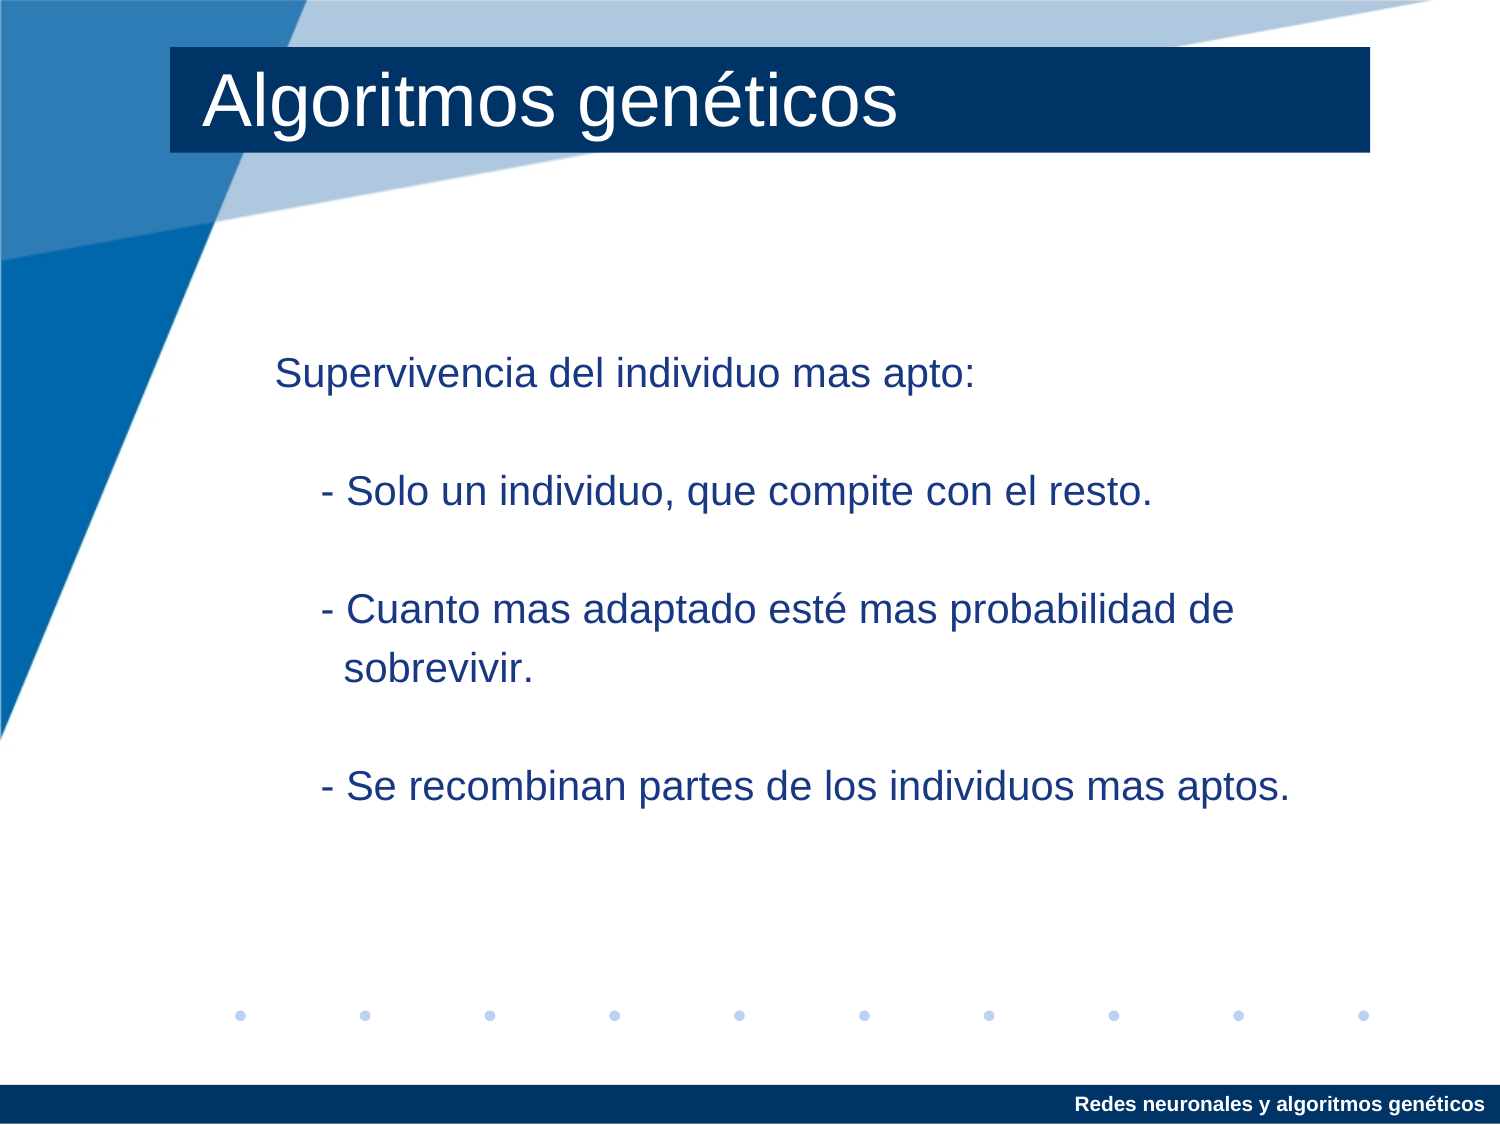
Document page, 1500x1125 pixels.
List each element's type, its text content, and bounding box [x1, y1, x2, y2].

list Supervivencia del individuo mas apto: - Solo un individuo, que compite con el resto. - Cuanto mas adaptado esté mas probabilidad de sobrevivir. - Se recombinan partes de los individuos mas aptos. [259, 342, 1435, 972]
title Algoritmos genéticos [170, 47, 1371, 153]
picture [0, 0, 1500, 842]
